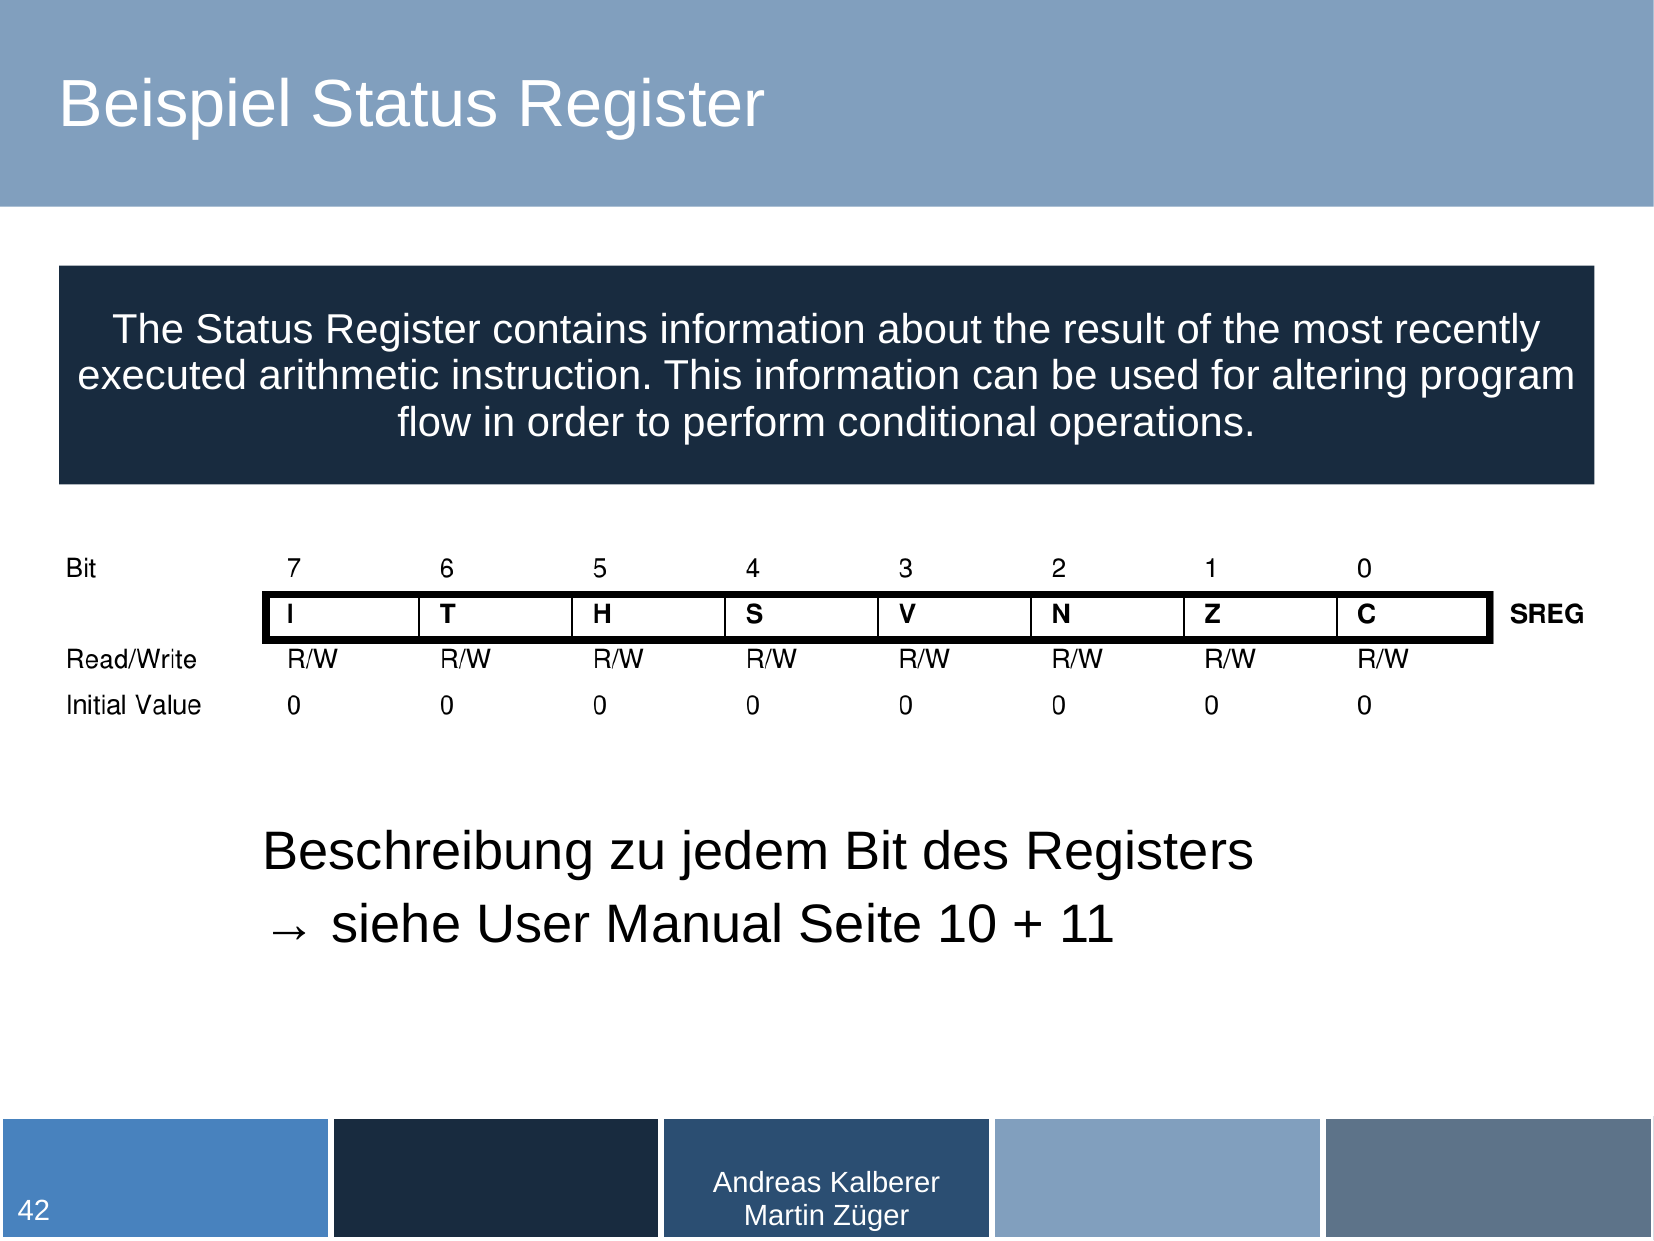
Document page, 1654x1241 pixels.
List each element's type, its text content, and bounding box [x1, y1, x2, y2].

list Beschreibung zu jedem Bit des Registers → siehe User Manual Seite 10 + 11 [218, 820, 1595, 955]
title Beispiel Status Register [59, 29, 1595, 178]
text_box The Status Register contains information about the result of the most recently executed arithmetic instruction. This information can be used for altering program flow in order to perform conditional operations. [59, 265, 1595, 485]
picture [54, 539, 1595, 733]
